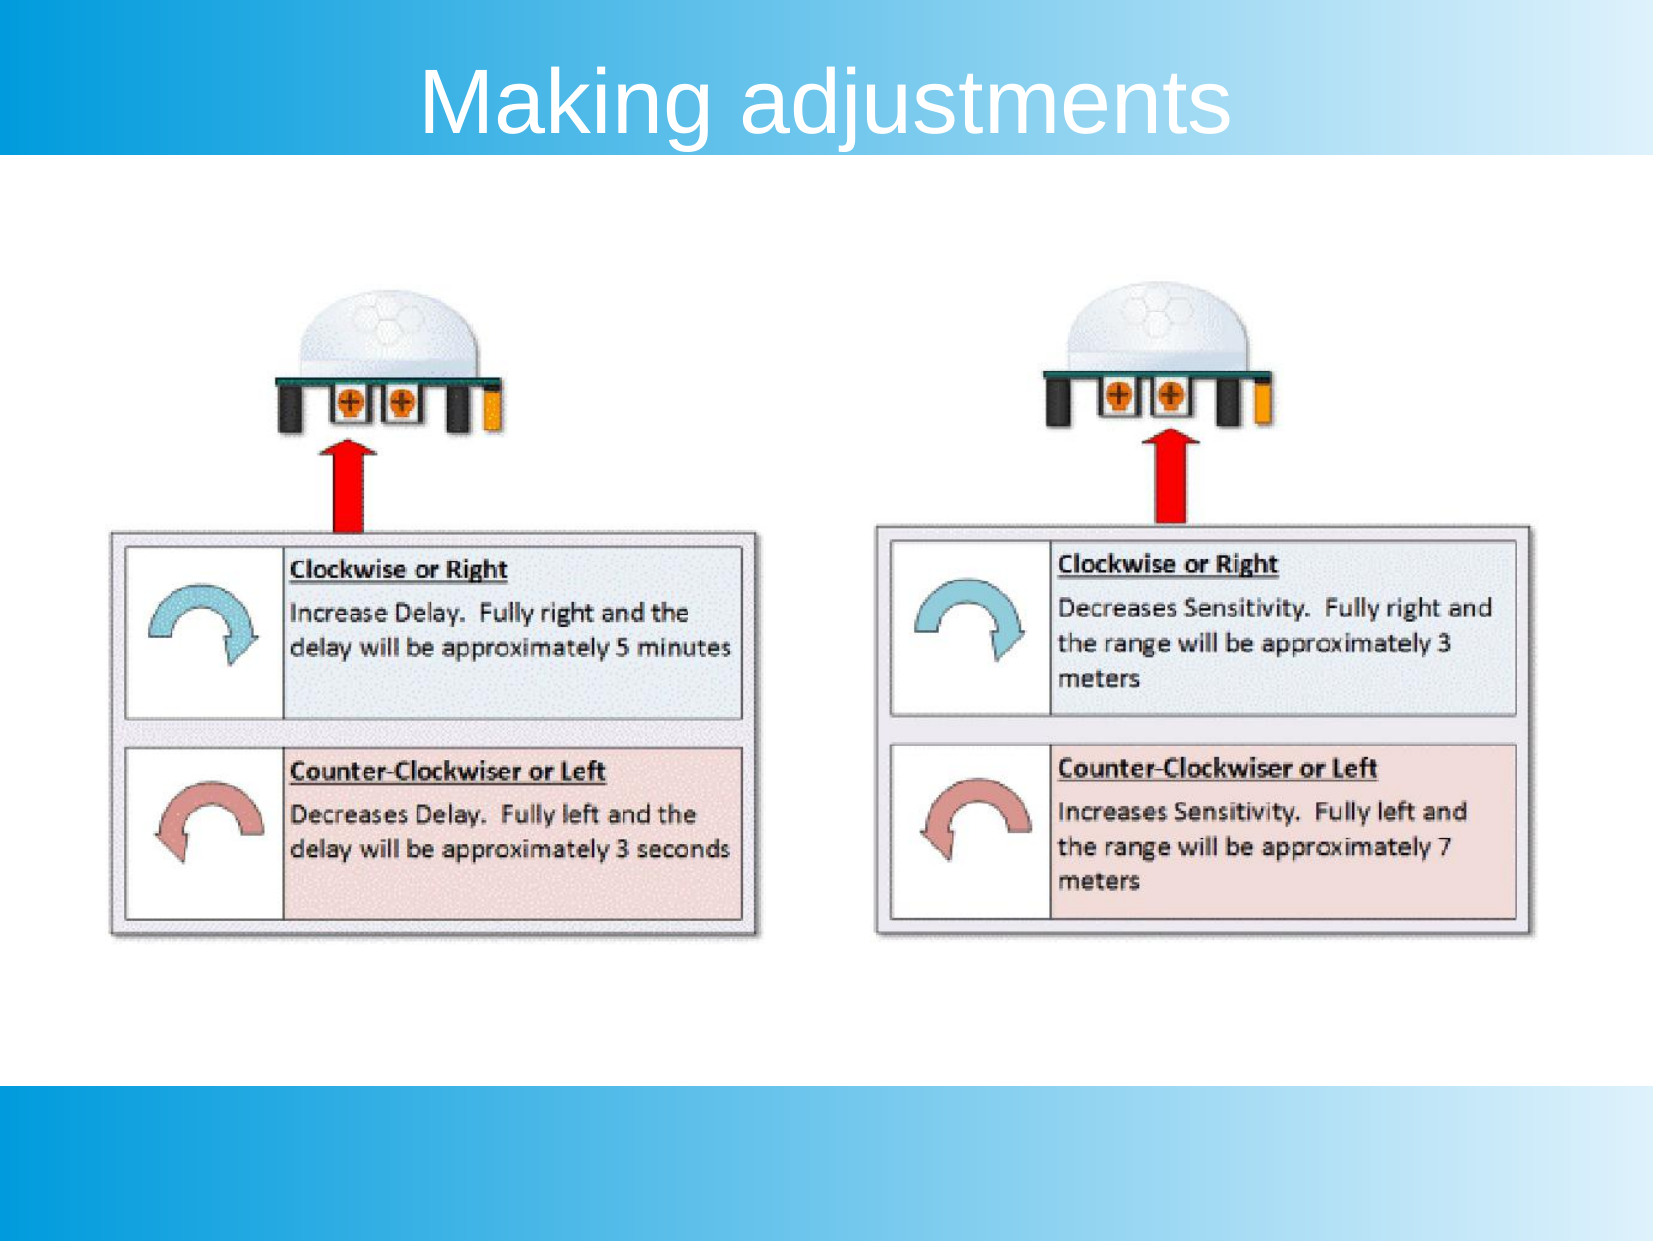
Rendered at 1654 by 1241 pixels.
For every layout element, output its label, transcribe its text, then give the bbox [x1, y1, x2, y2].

picture [870, 274, 1539, 946]
title Making adjustments [82, 49, 1571, 155]
picture [105, 284, 766, 946]
